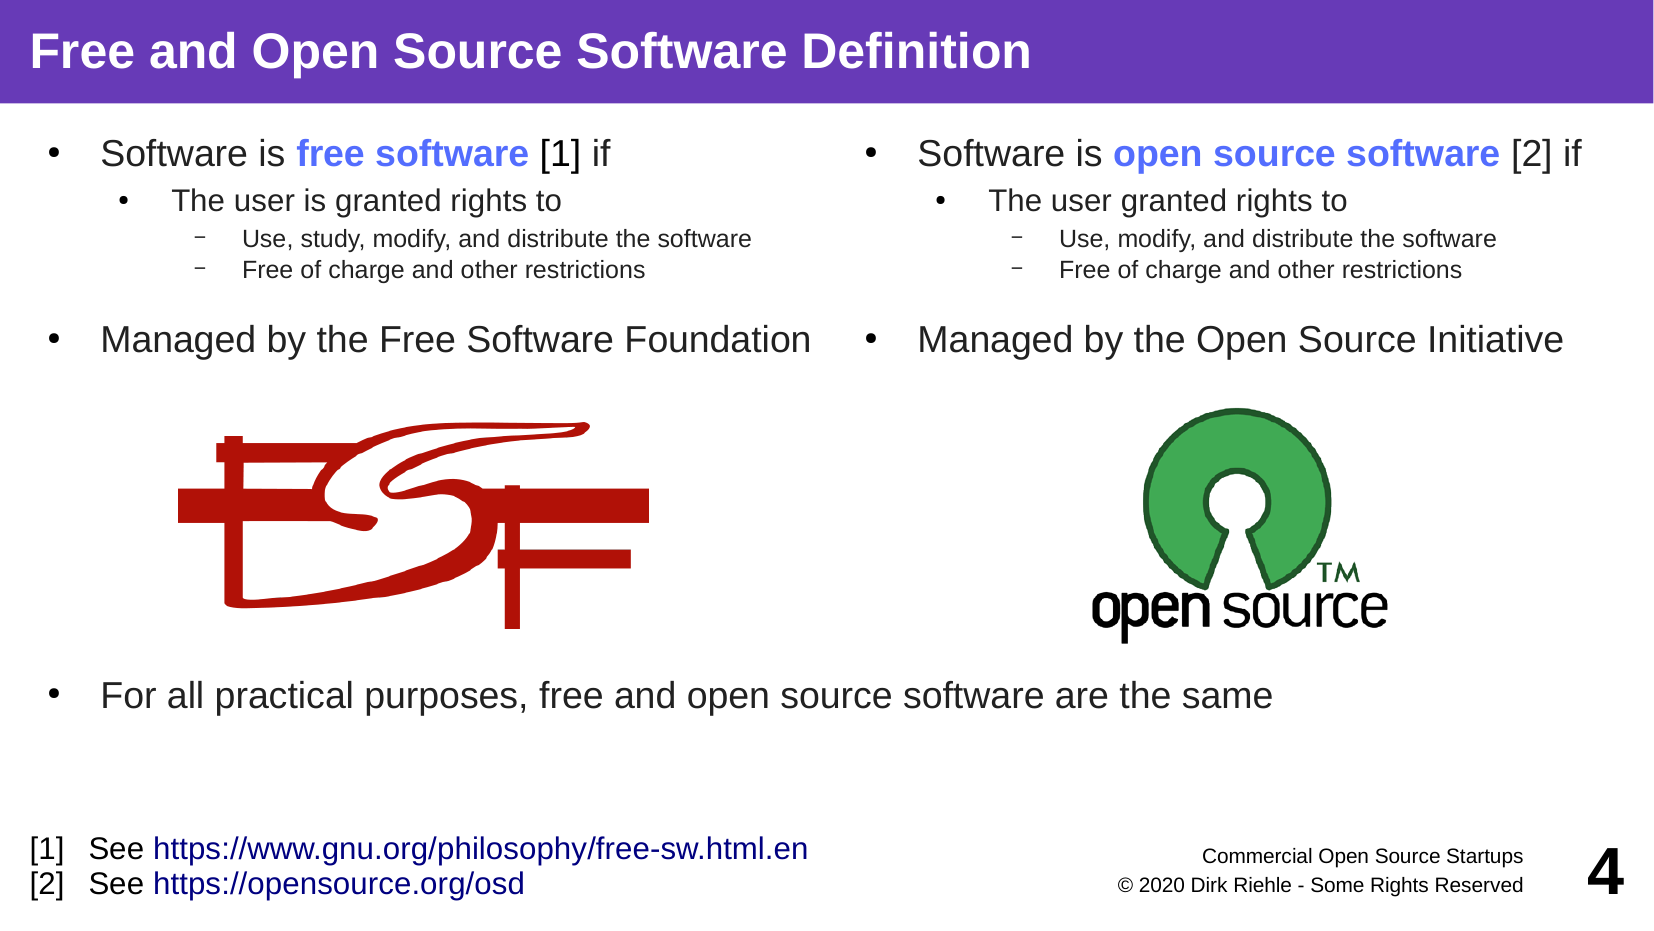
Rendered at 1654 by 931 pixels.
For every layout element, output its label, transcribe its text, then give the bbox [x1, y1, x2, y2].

text_box [1] See https://www.gnu.org/philosophy/free-sw.html.en [2] See https://opensource.org/osd [0, 693, 1182, 931]
title Free and Open Source Software Definition [0, 0, 1654, 104]
picture [178, 422, 649, 629]
list Software is free software [1] if The user is granted rights to Use, study, modify, and distribute the software Free of charge and other restrictions Managed by the Free Software Foundation For all practical purposes, free and open source software are the same [29, 132, 846, 693]
picture [1092, 407, 1388, 644]
list Software is open source software [2] if The user granted rights to Use, modify, and distribute the software Free of charge and other restrictions Managed by the Open Source Initiative [846, 132, 1625, 813]
